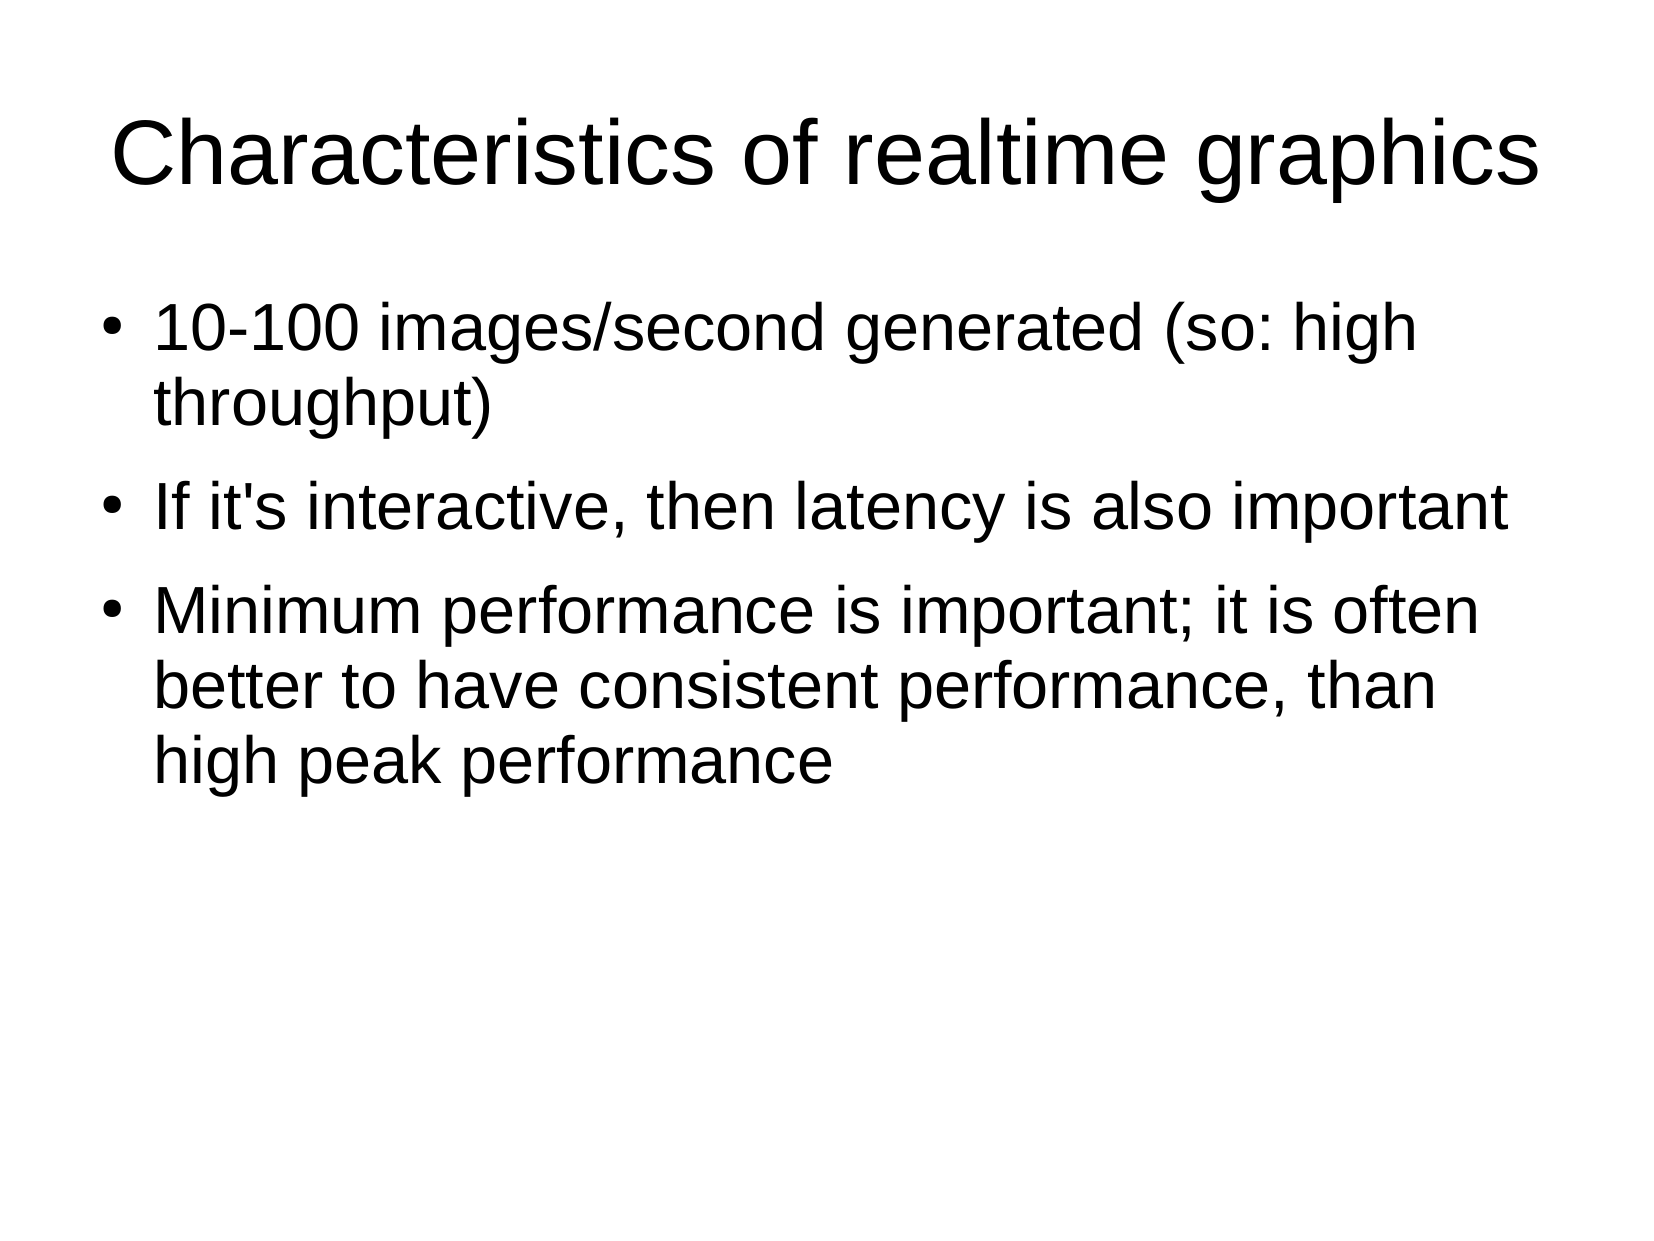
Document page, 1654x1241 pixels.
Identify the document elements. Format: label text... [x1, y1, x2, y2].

list 10-100 images/second generated (so: high throughput) If it's interactive, then latency is also important Minimum performance is important; it is often better to have consistent performance, than high peak performance [82, 290, 1538, 1010]
title Characteristics of realtime graphics [82, 49, 1571, 257]
